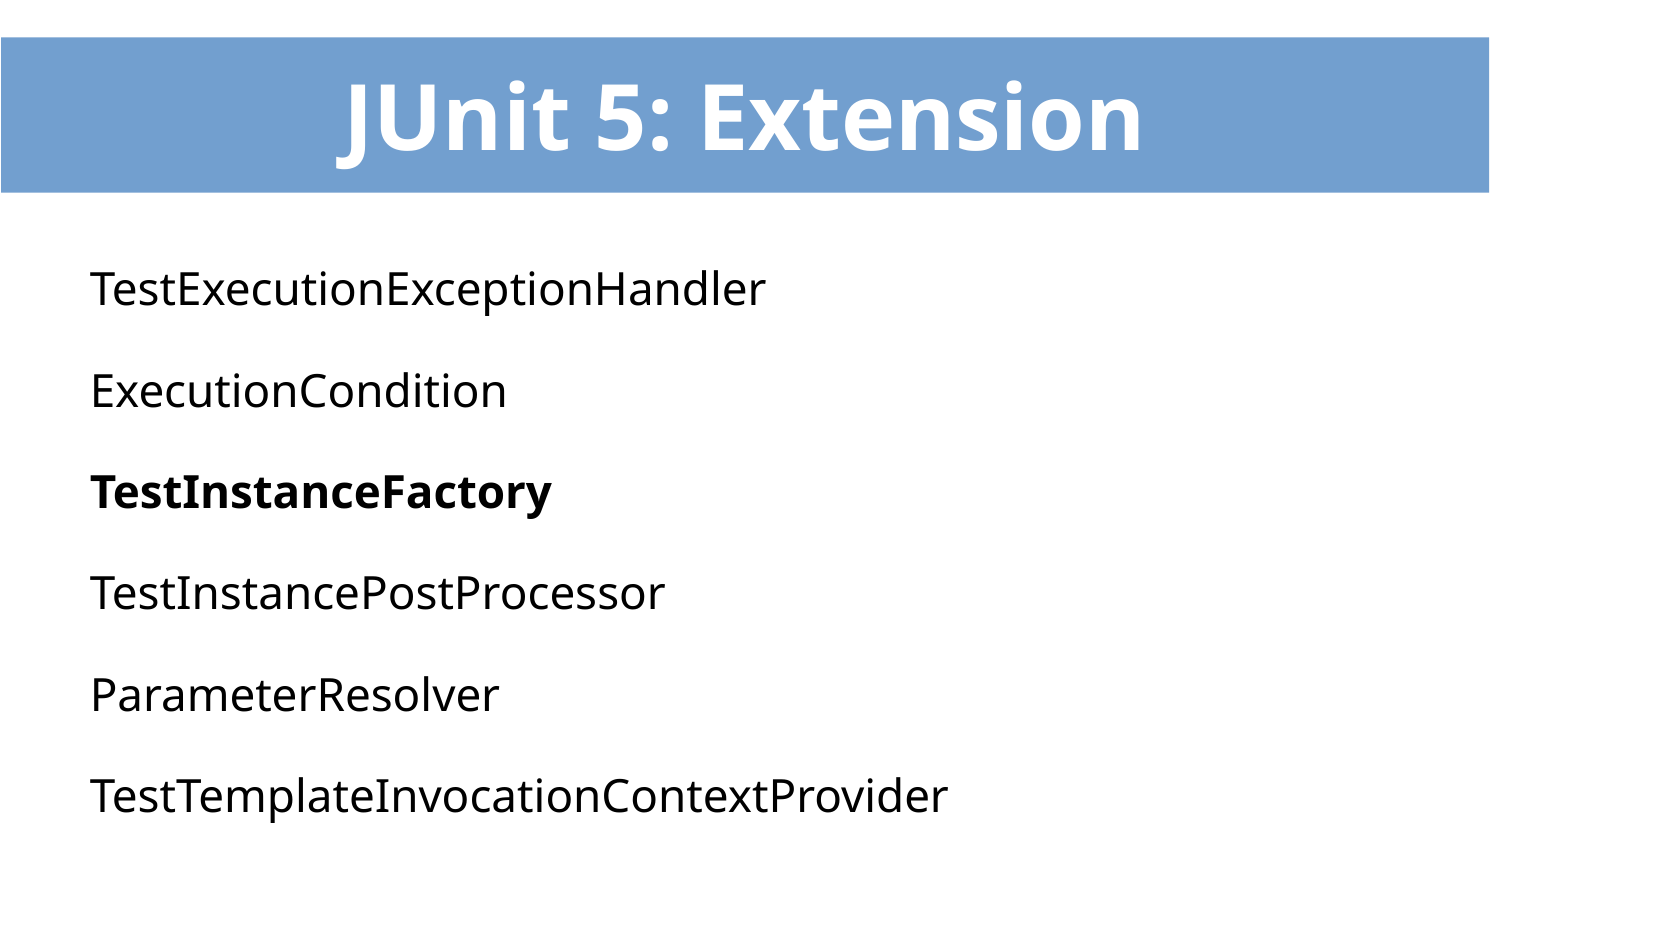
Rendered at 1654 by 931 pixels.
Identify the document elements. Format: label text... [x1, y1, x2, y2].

text_box TestExecutionExceptionHandler ExecutionCondition TestInstanceFactory TestInstancePostProcessor ParameterResolver TestTemplateInvocationContextProvider [75, 240, 1471, 871]
title JUnit 5: Extension [1, 37, 1490, 193]
